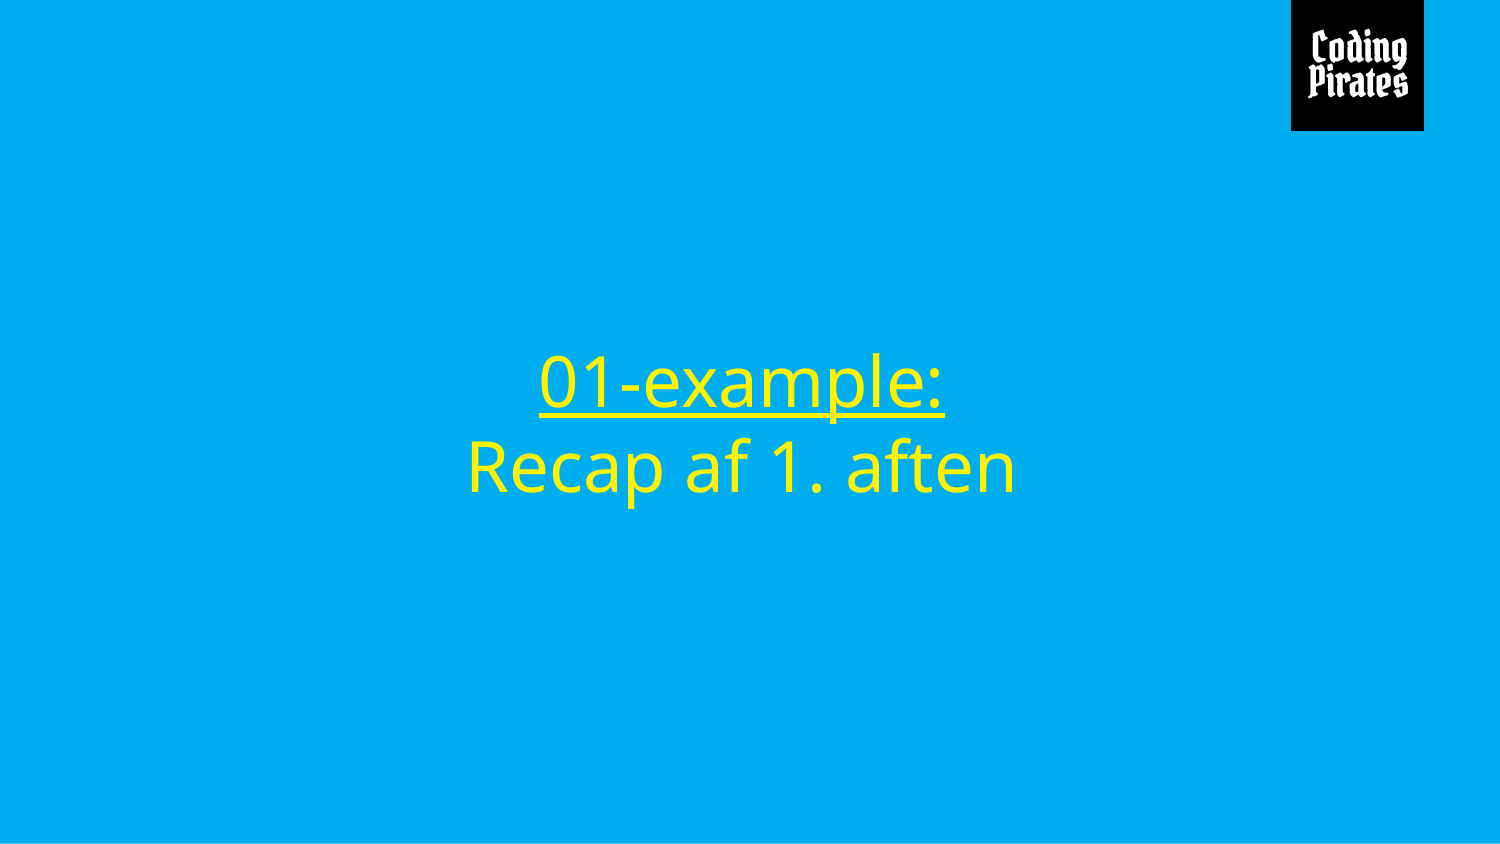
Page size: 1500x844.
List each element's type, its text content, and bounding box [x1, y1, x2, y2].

picture [1292, 0, 1423, 130]
title 01-example: Recap af 1. aften [12, 352, 1472, 491]
